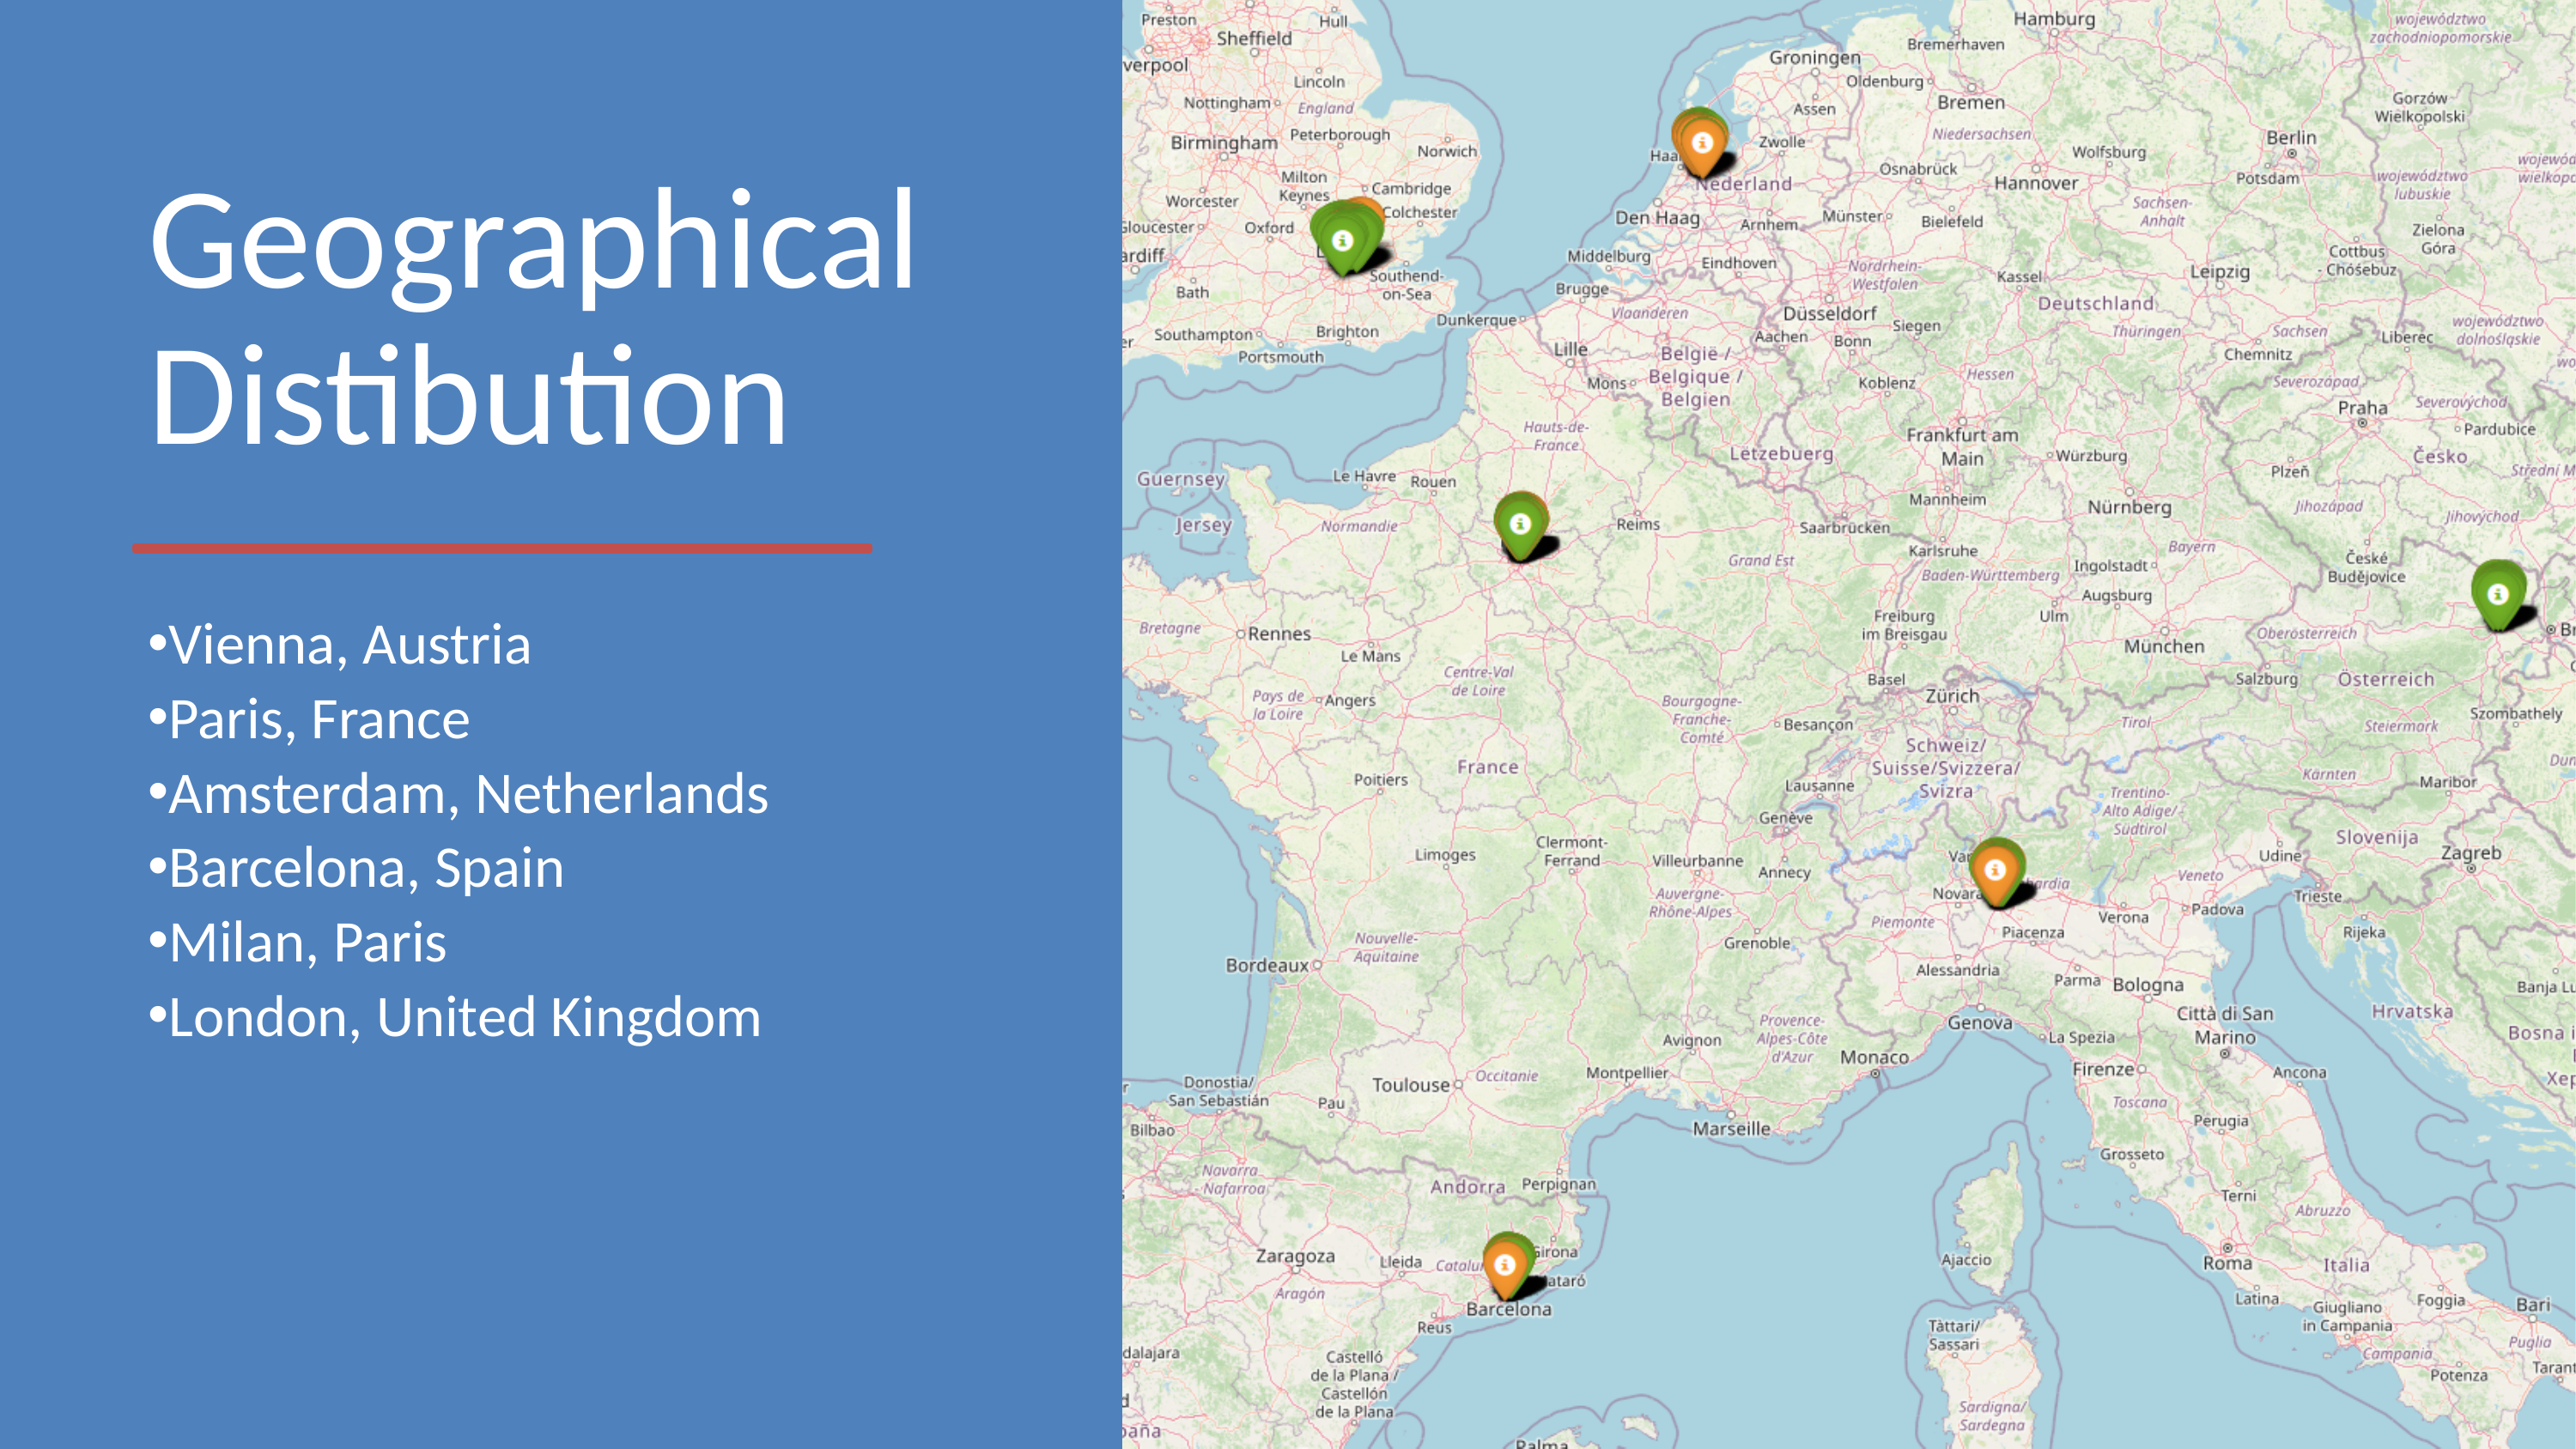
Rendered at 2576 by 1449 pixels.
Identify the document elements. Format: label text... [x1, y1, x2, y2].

picture [1122, 0, 2576, 1449]
text_box Vienna, Austria Paris, France Amsterdam, Netherlands Barcelona, Spain Milan, Paris London, United Kingdom [135, 606, 1032, 1308]
text_box [0, 0, 1122, 1449]
text_box Geographical Distibution [135, 69, 1059, 482]
